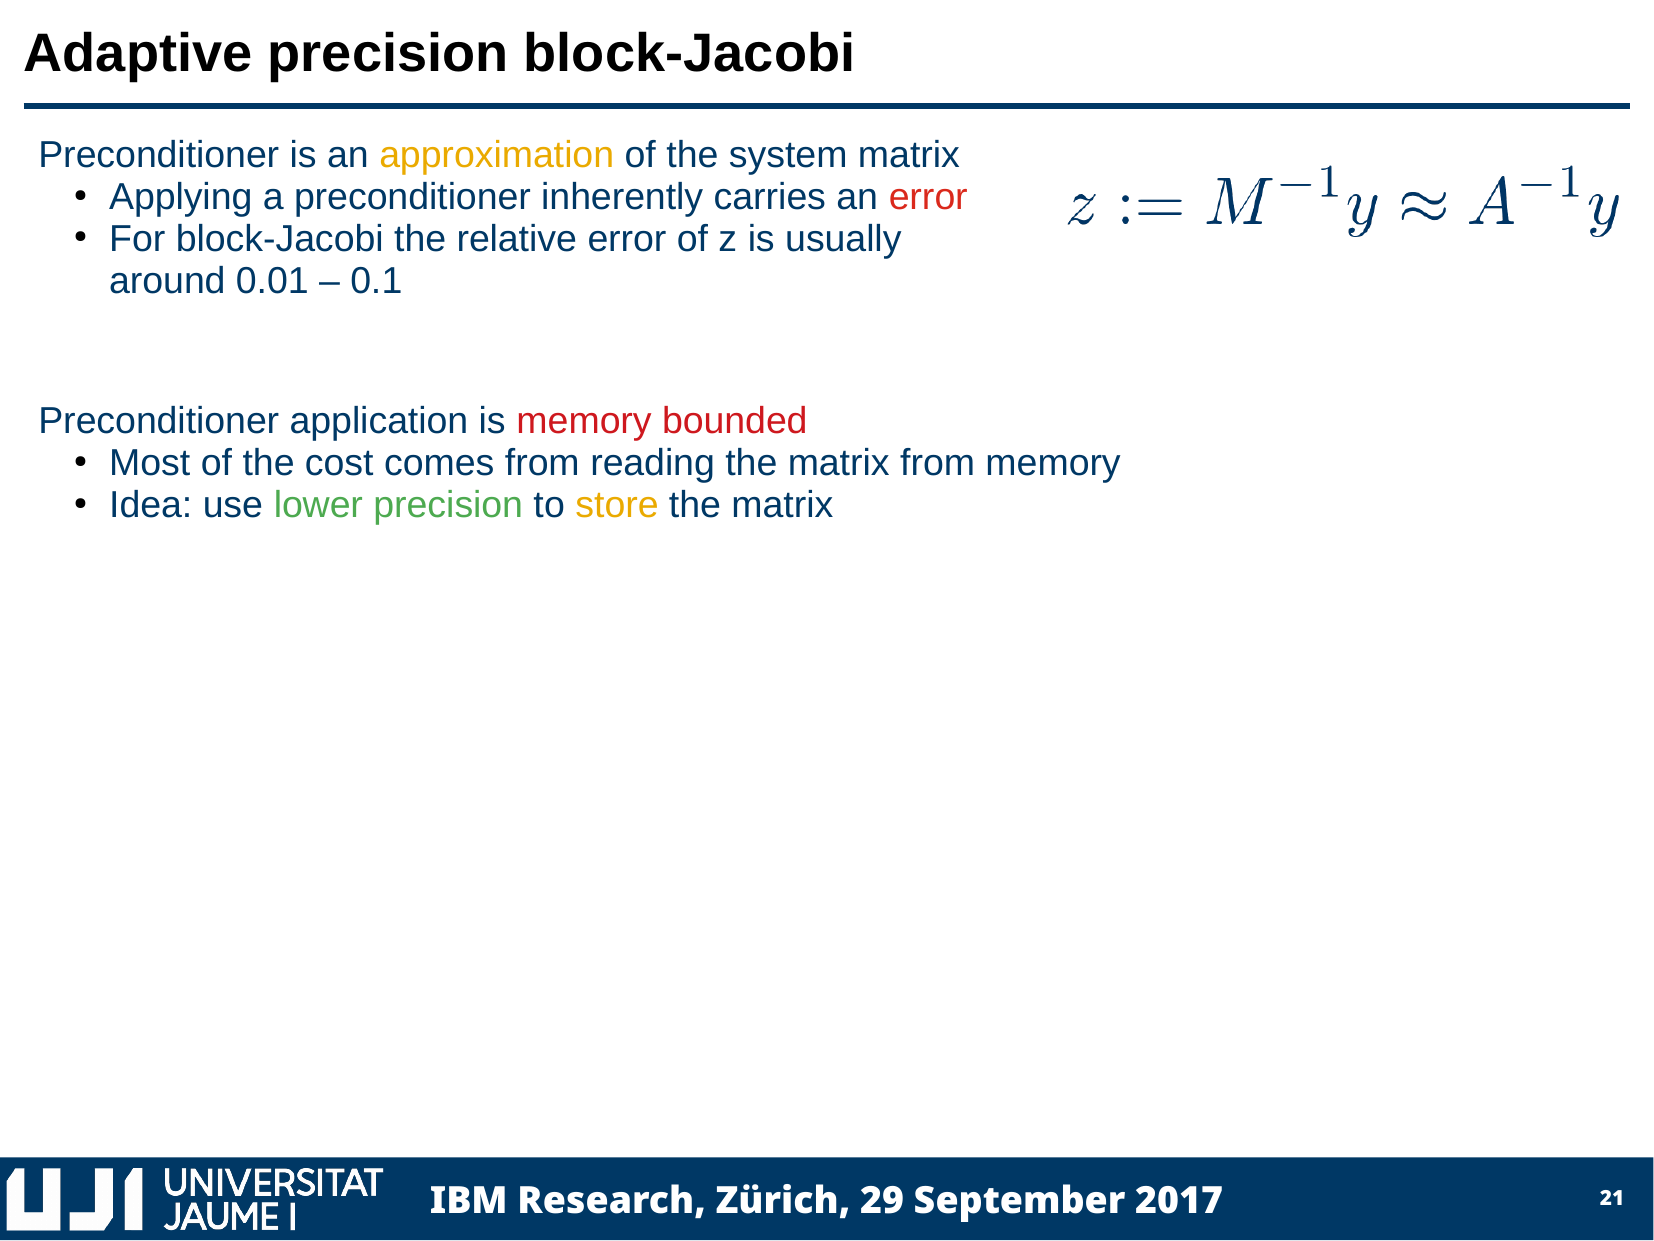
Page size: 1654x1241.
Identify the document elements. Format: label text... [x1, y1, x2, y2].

picture [1067, 165, 1619, 237]
title Adaptive precision block-Jacobi [23, 0, 1630, 107]
text_box Preconditioner is an approximation of the system matrix Applying a preconditioner inherently carries an error For block-Jacobi the relative error of z is usually around 0.01 – 0.1 [23, 125, 993, 331]
picture [0, 1158, 390, 1241]
text_box Preconditioner application is memory bounded Most of the cost comes from reading the matrix from memory Idea: use lower precision to store the matrix [23, 392, 1137, 533]
